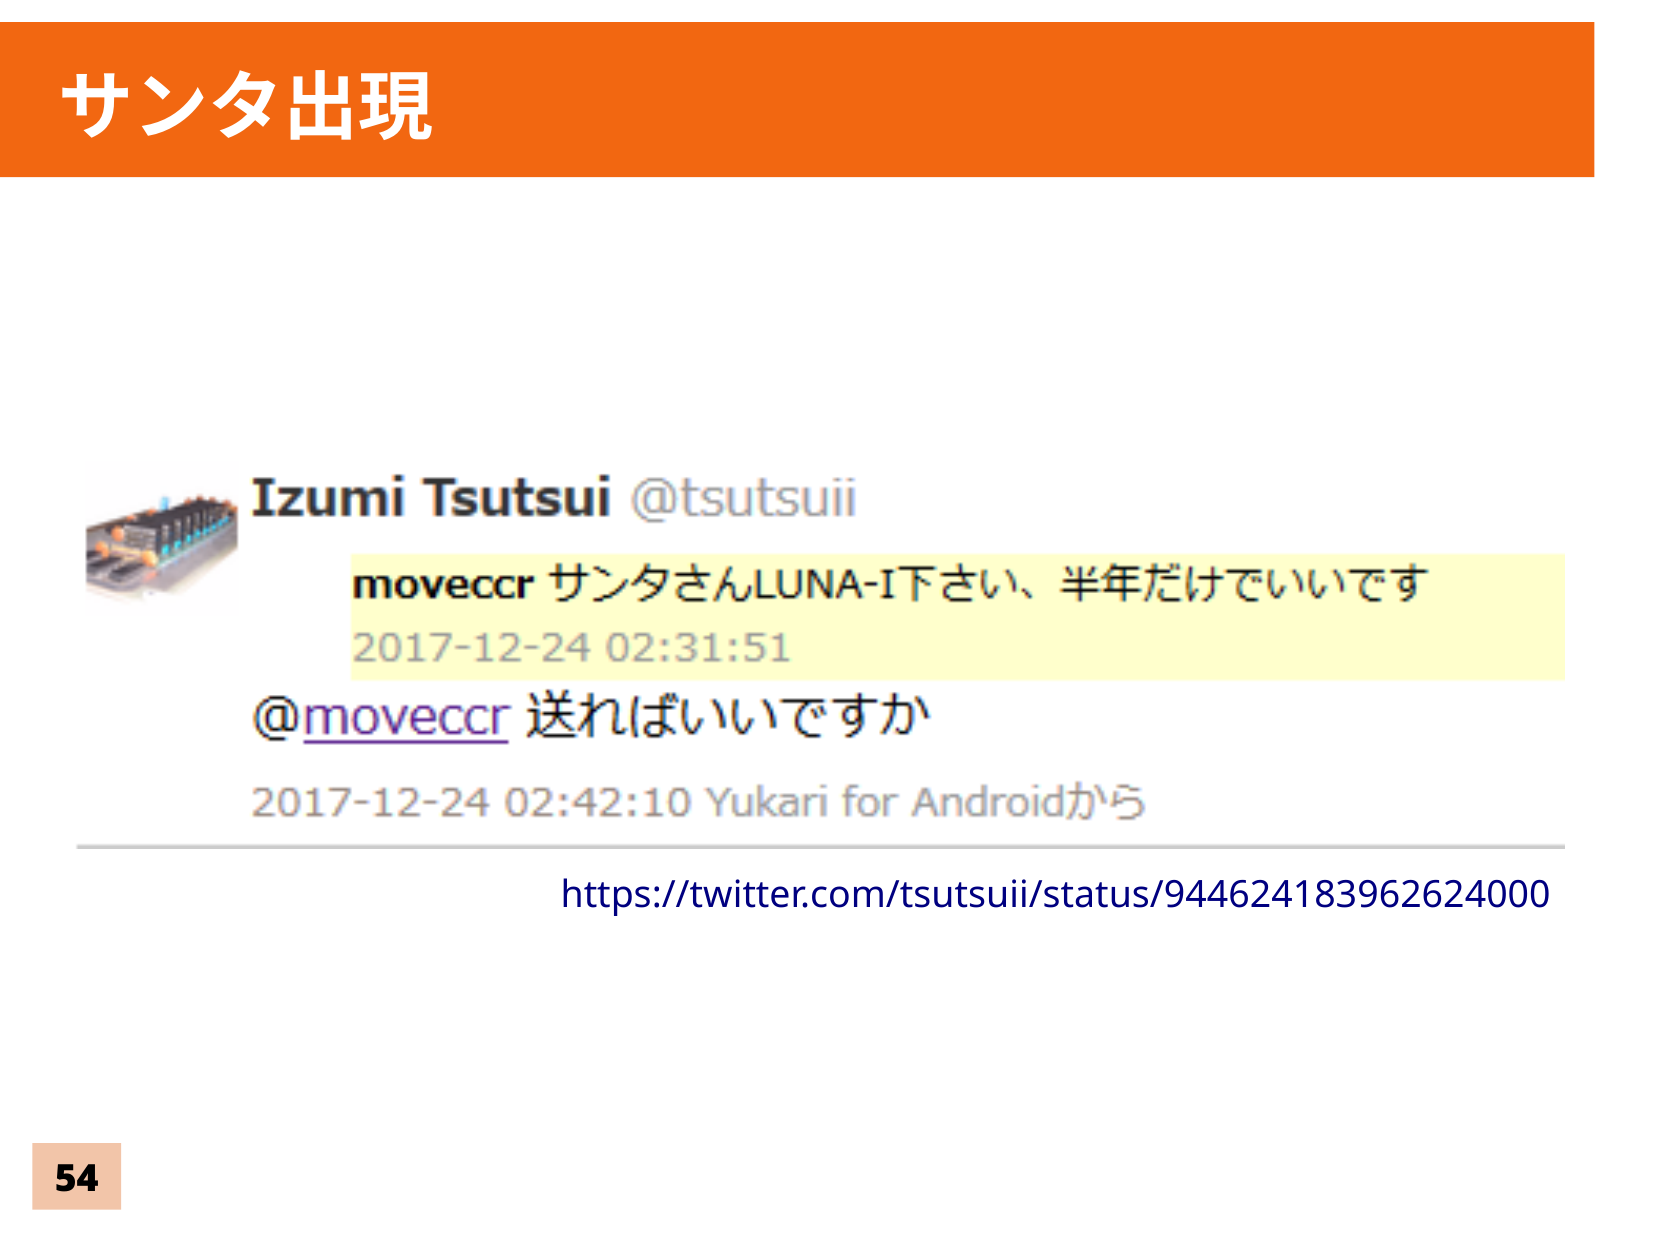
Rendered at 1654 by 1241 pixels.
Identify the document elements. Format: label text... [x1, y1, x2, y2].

text_box https://twitter.com/tsutsuii/status/944624183962624000 [445, 860, 1567, 931]
title サンタ出現 [59, 44, 1595, 156]
picture [59, 457, 1565, 849]
